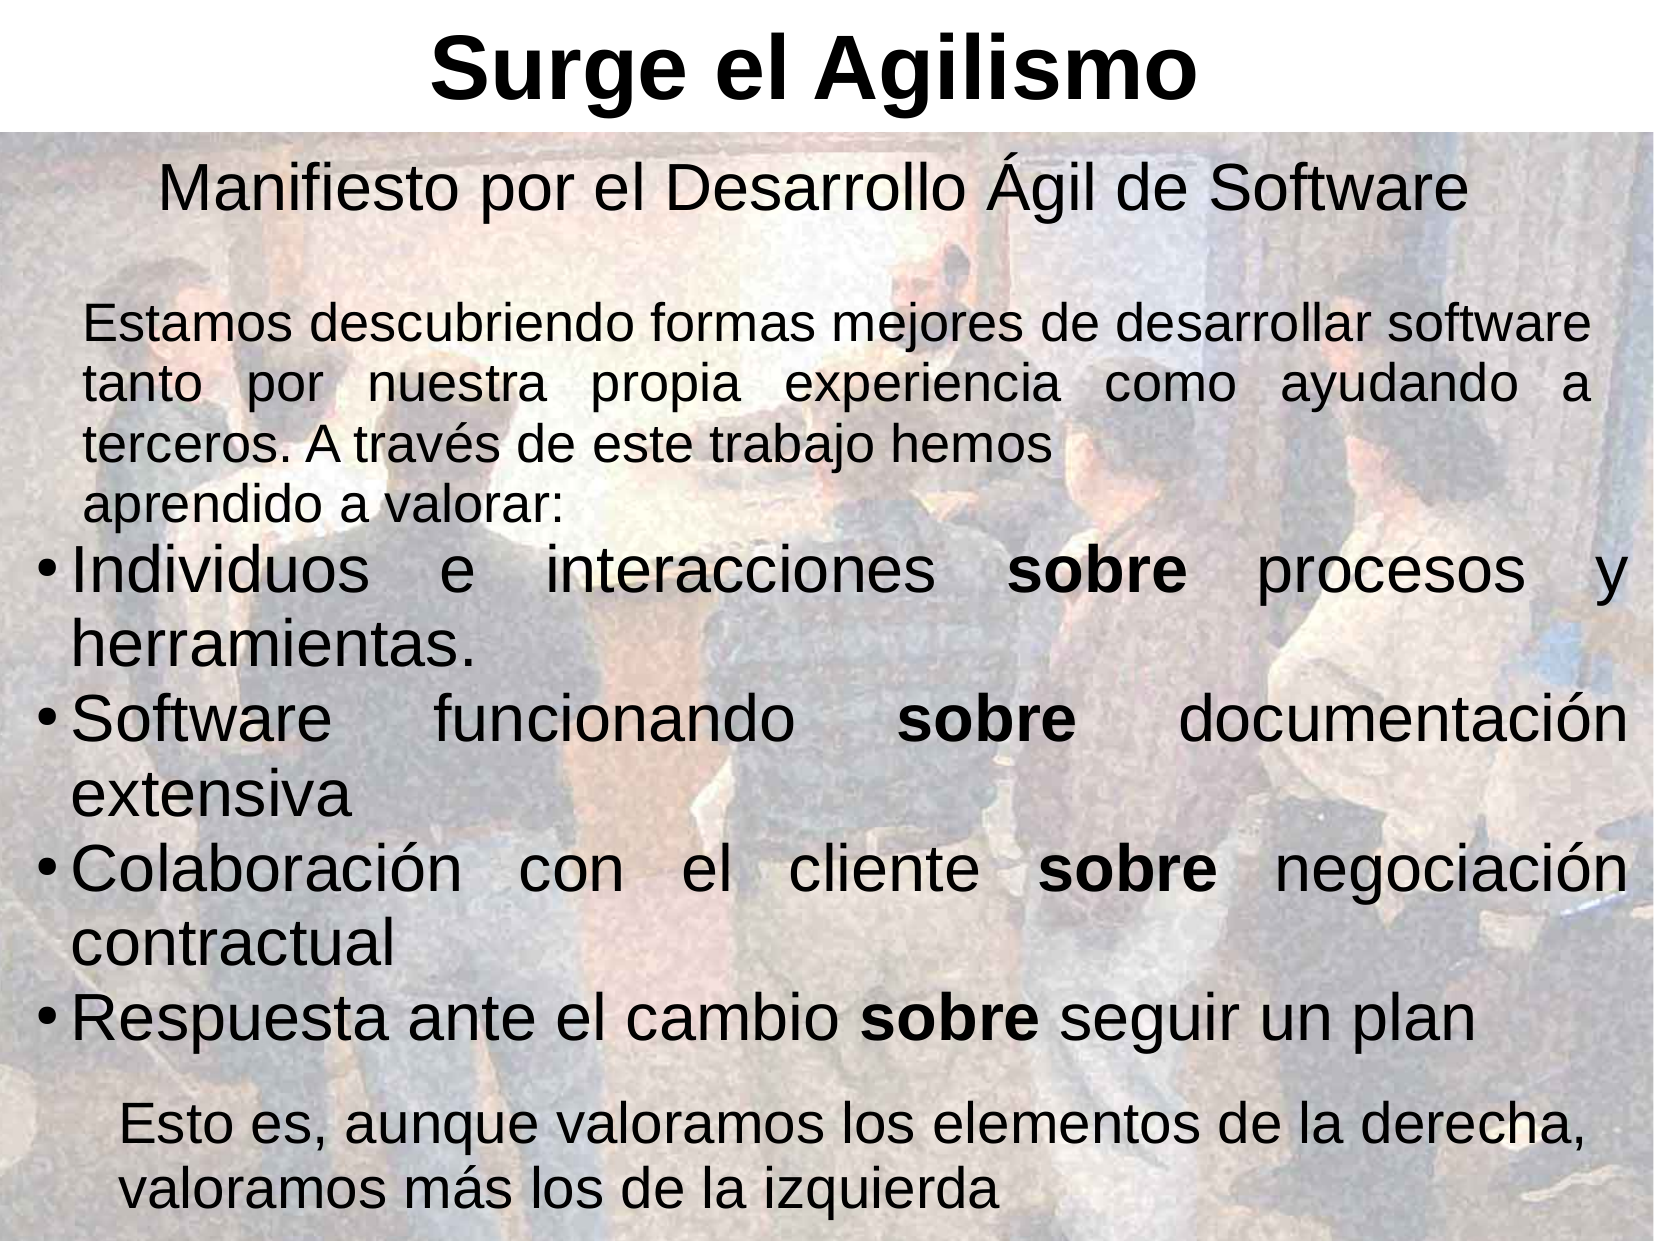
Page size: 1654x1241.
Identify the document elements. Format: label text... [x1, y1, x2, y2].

title Estamos descubriendo formas mejores de desarrollar software tanto por nuestra propia experiencia como ayudando a terceros. A través de este trabajo hemos aprendido a valorar: [82, 271, 1595, 531]
title Manifiesto por el Desarrollo Ágil de Software [70, 138, 1559, 237]
title Surge el Agilismo [70, 0, 1560, 172]
title Esto es, aunque valoramos los elementos de la derecha, valoramos más los de la izquierda [118, 1015, 1607, 1222]
title Individuos e interacciones sobre procesos y herramientas. Software funcionando sobre documentación extensiva Colaboración con el cliente sobre negociación contractual Respuesta ante el cambio sobre seguir un plan [35, 531, 1630, 1055]
picture [0, 132, 1654, 1241]
